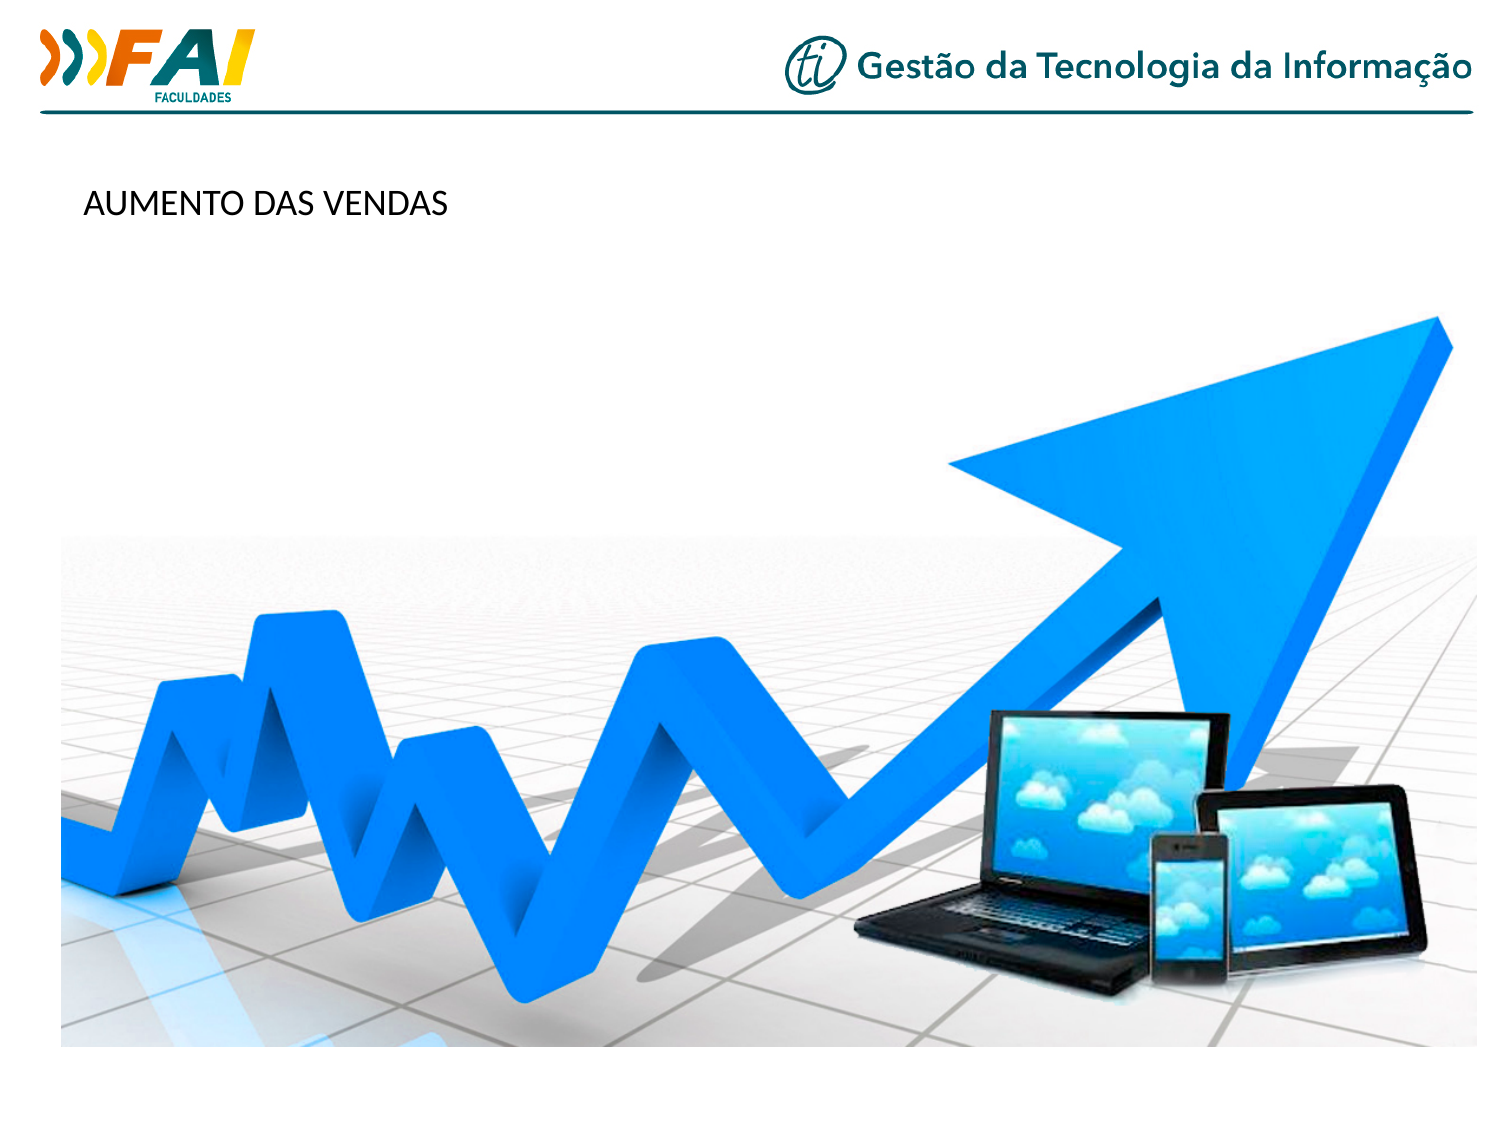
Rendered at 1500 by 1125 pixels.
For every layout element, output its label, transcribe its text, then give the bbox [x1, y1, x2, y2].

title AUMENTO DAS VENDAS [83, 148, 1359, 264]
picture [0, 0, 1500, 1125]
